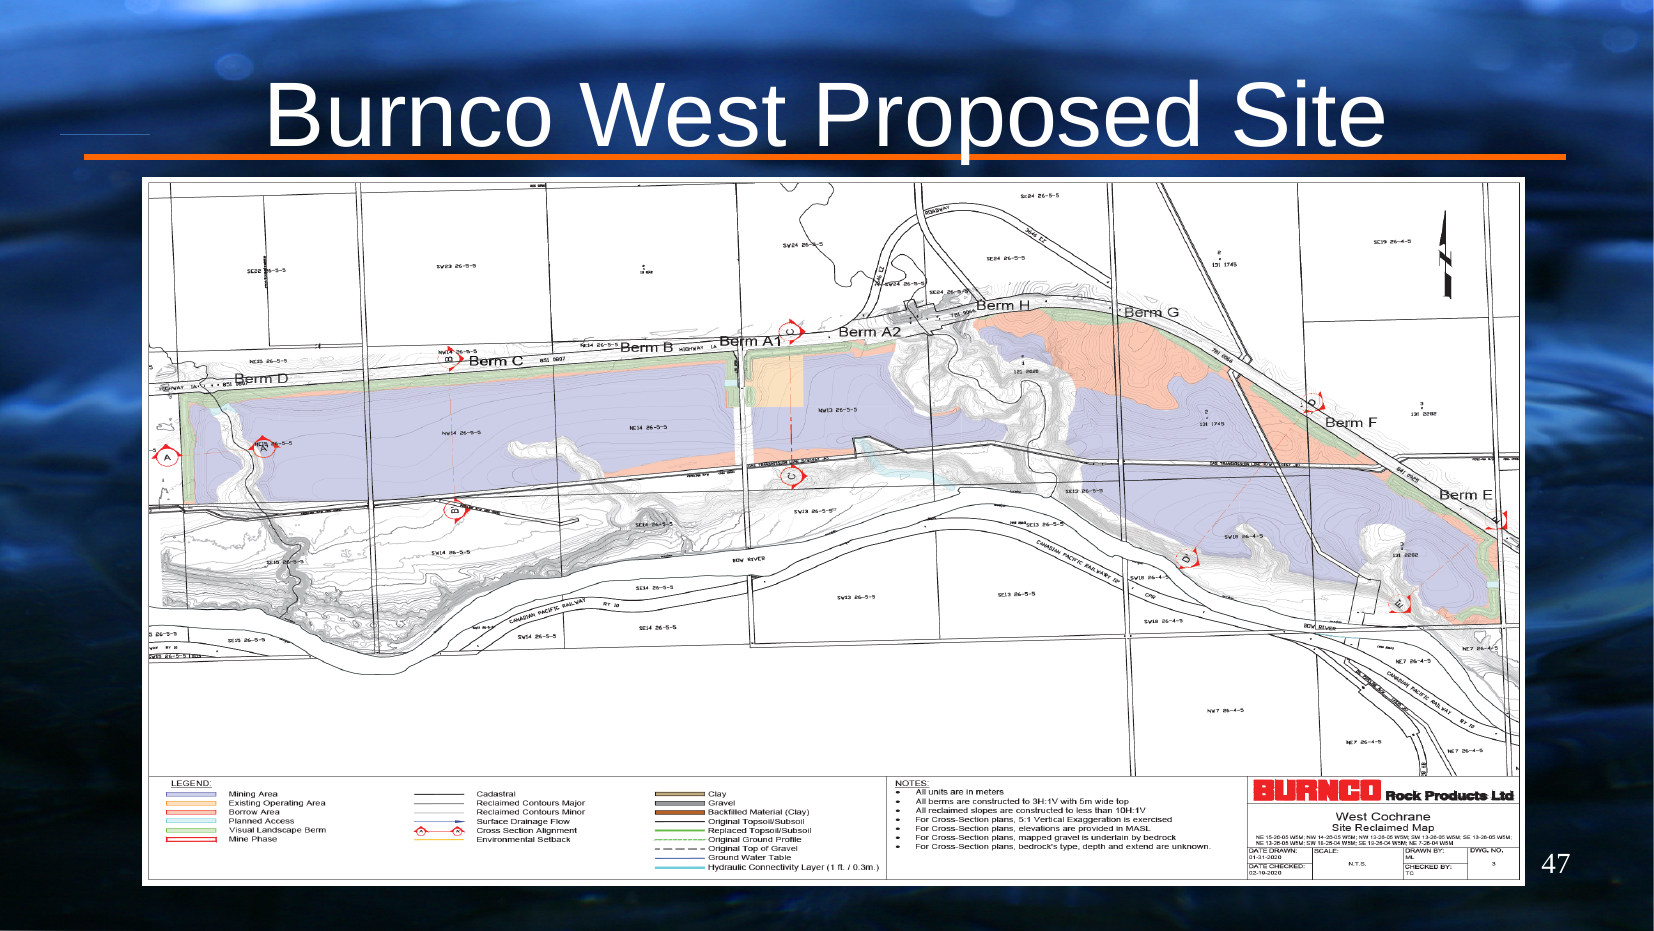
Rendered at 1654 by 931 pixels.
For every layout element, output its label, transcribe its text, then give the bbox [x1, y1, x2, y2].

picture [0, 0, 1654, 931]
title Burnco West Proposed Site [82, 37, 1571, 193]
